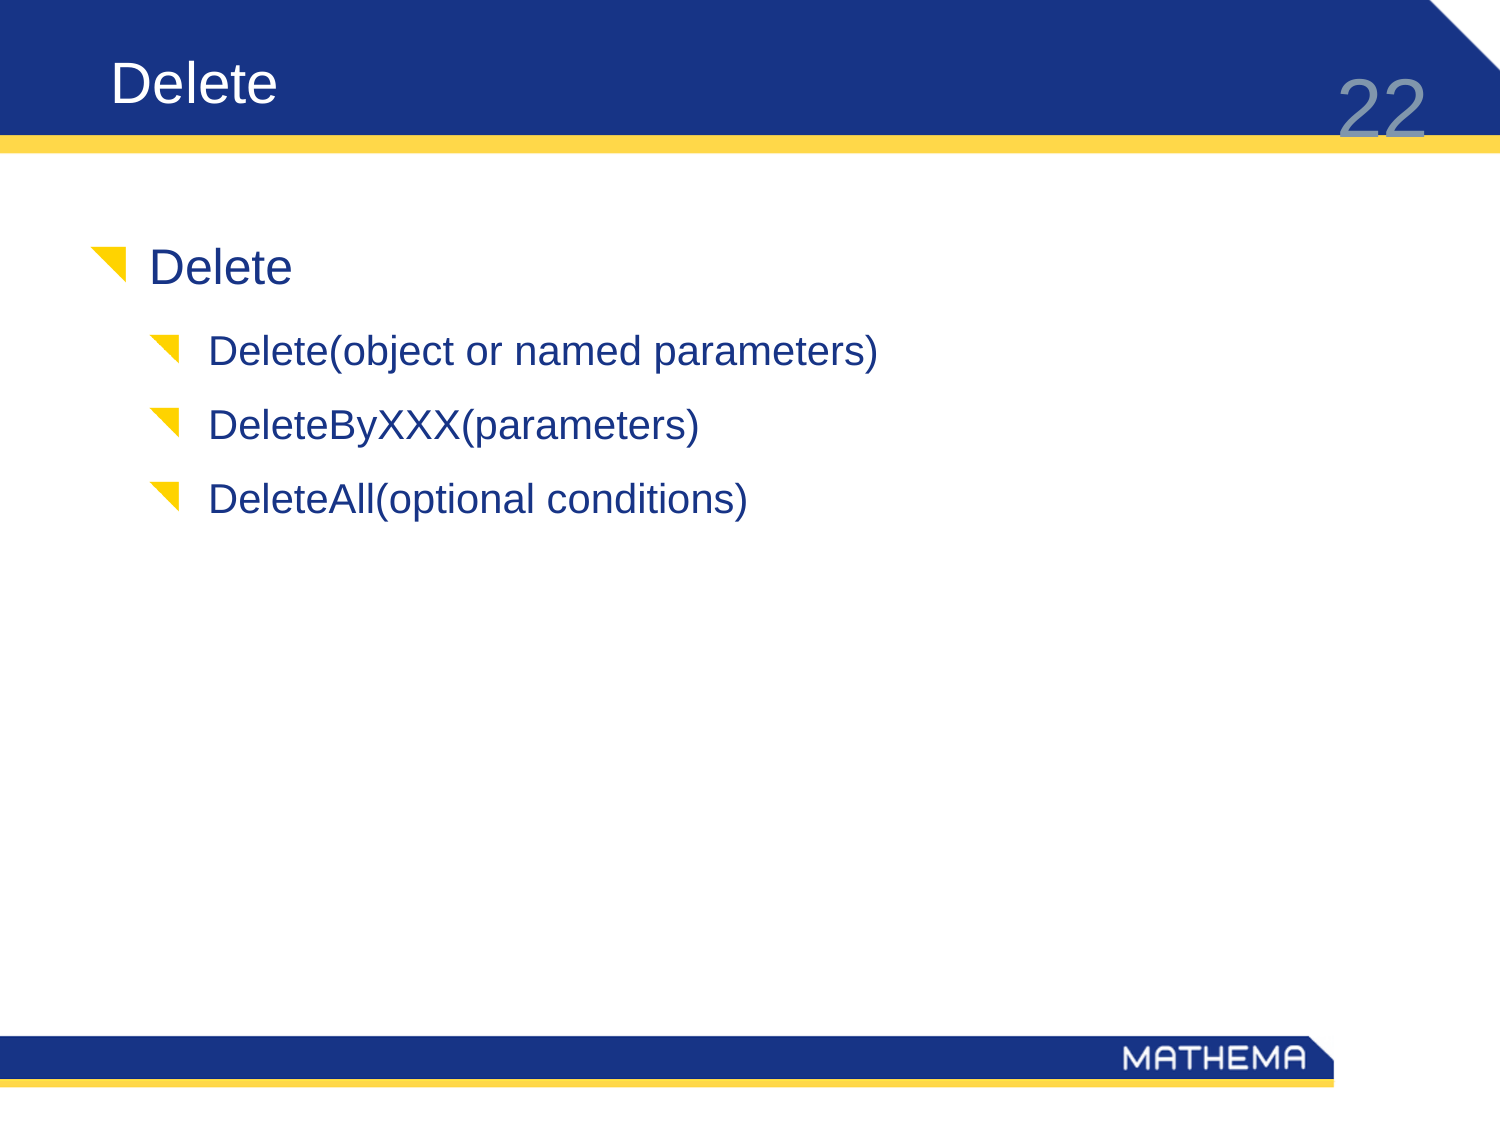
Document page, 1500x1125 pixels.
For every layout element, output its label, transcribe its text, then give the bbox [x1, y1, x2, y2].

picture [0, 0, 1500, 1125]
title Delete [75, 0, 1426, 174]
list Delete Delete(object or named parameters) DeleteByXXX(parameters) DeleteAll(optional conditions) [75, 227, 1426, 970]
